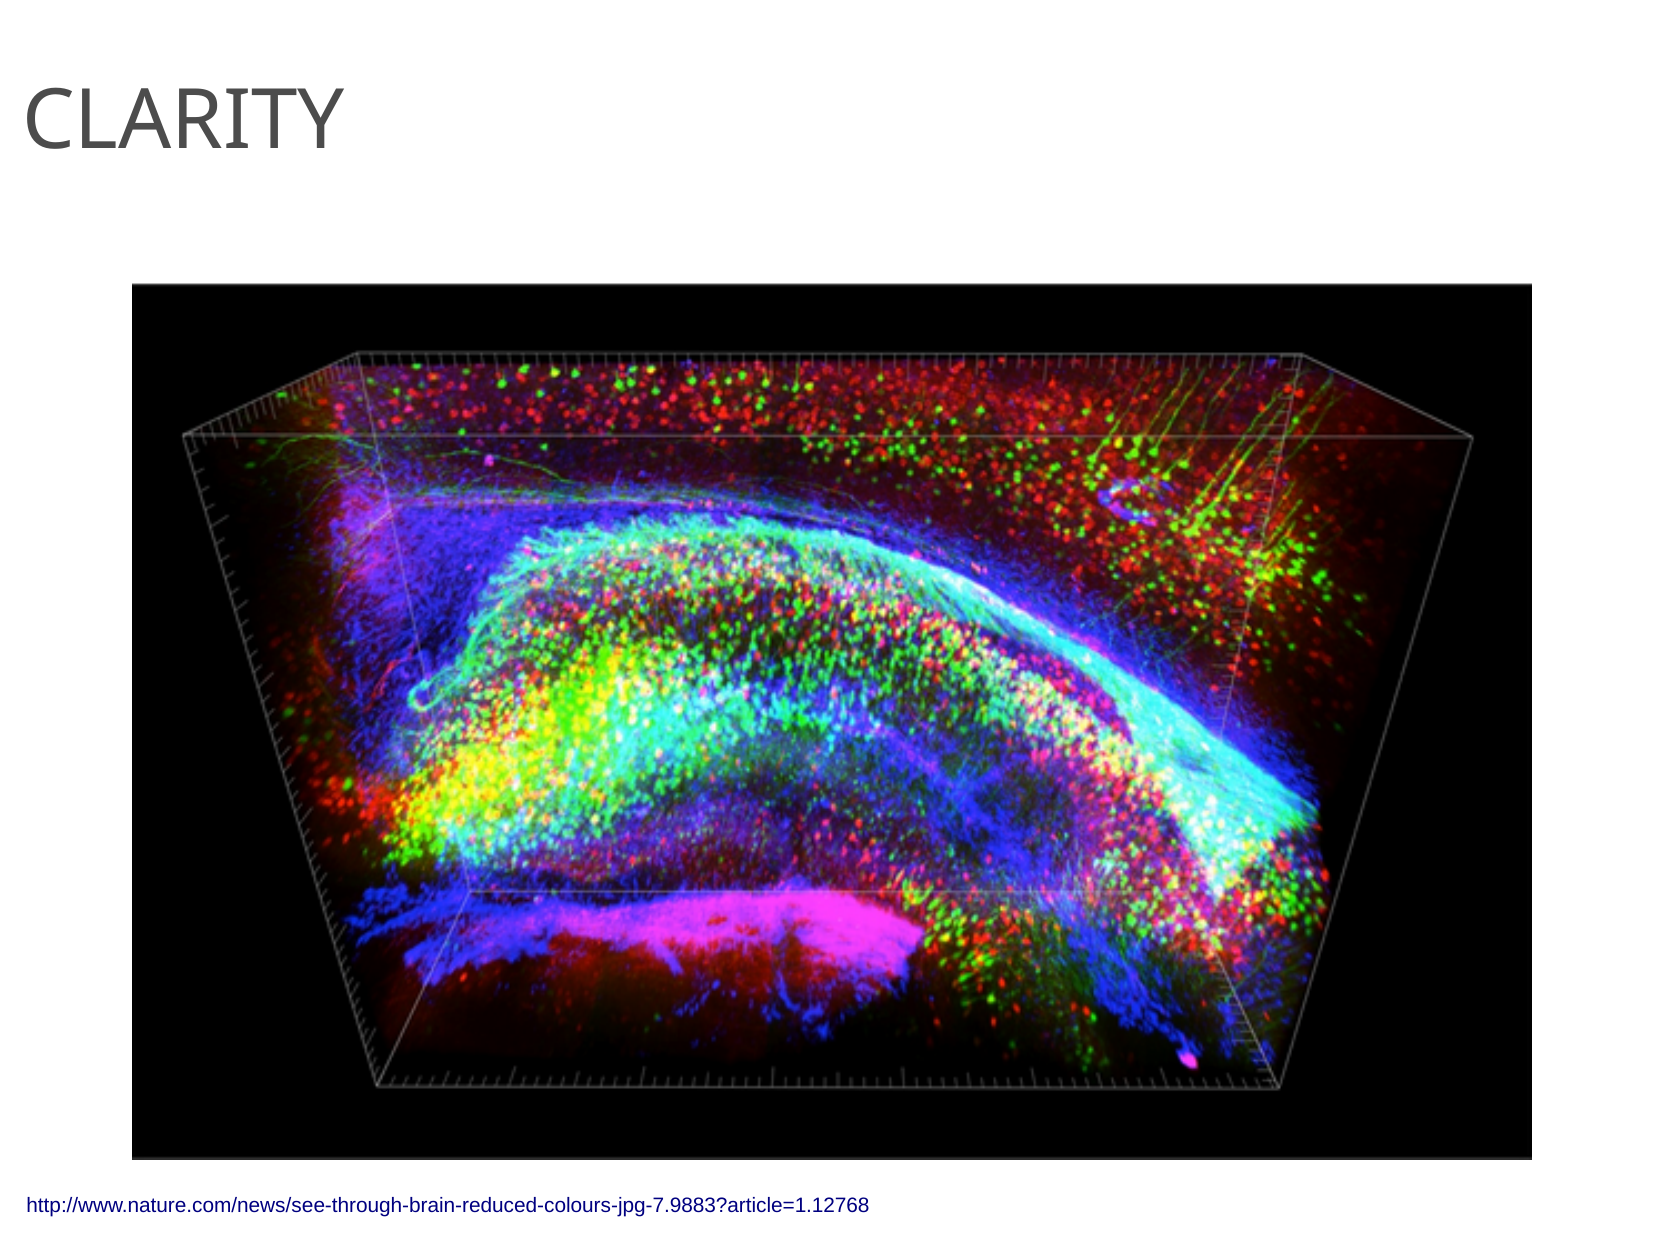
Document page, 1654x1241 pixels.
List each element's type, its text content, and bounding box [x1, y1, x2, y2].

title CLARITY [22, 19, 1654, 213]
text_box http://www.nature.com/news/see-through-brain-reduced-colours-jpg-7.9883?article=1.12768 [11, 1185, 885, 1224]
picture [132, 280, 1532, 1160]
